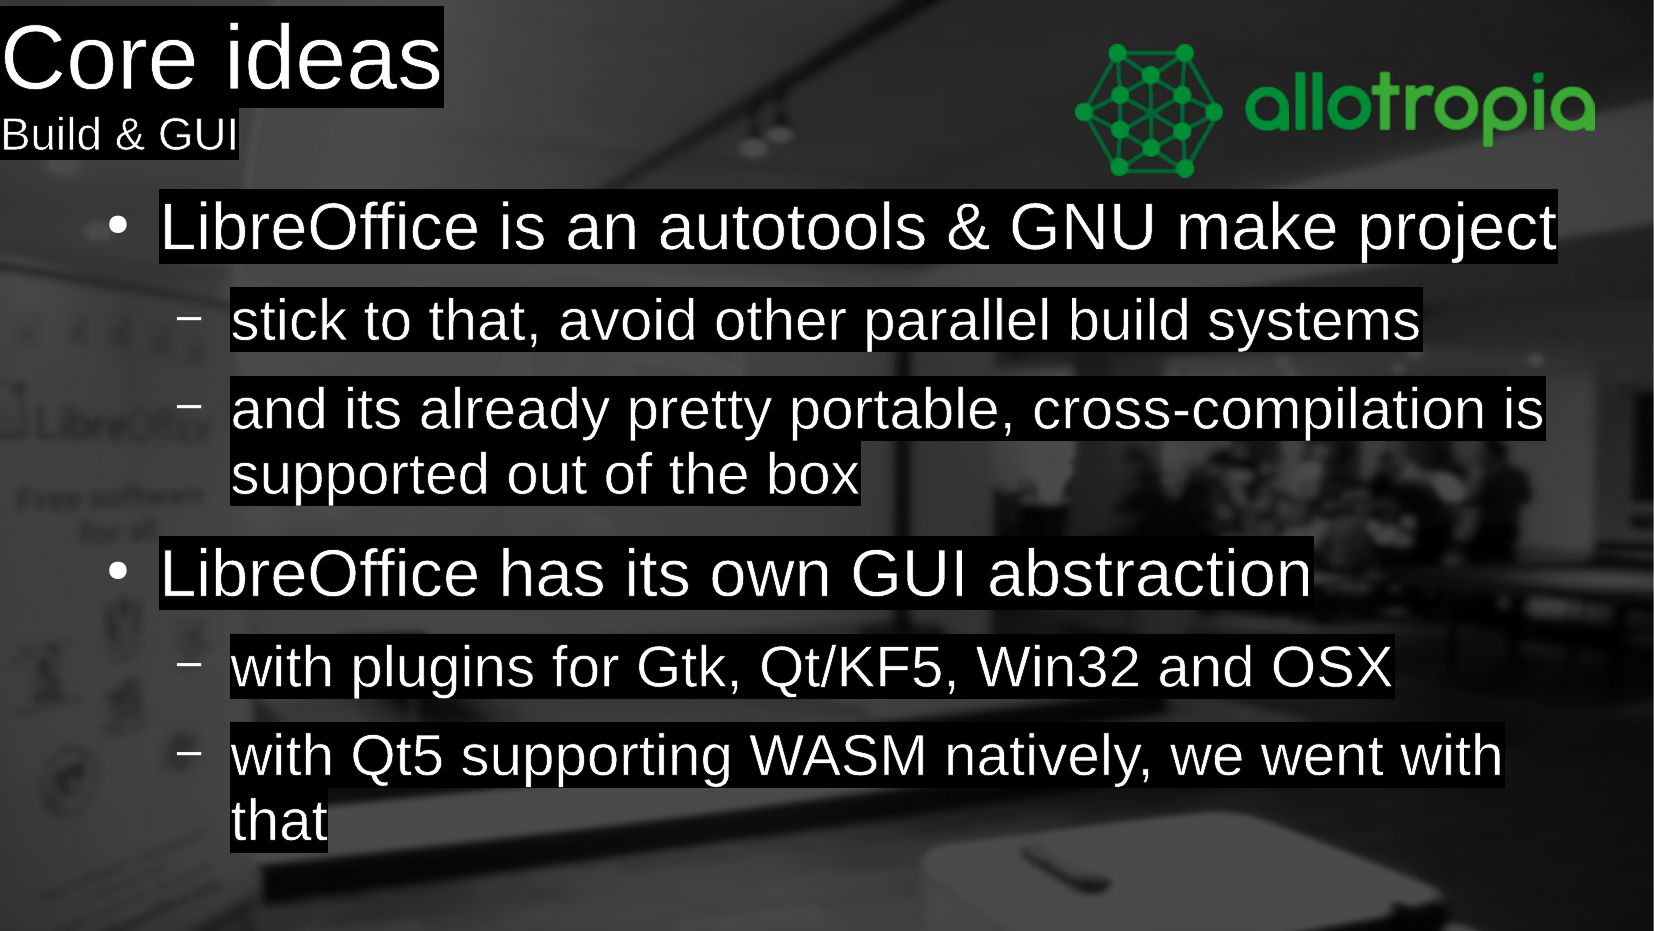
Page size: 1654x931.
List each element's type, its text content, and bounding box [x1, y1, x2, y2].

picture [0, 0, 1654, 931]
list LibreOffice is an autotools & GNU make project stick to that, avoid other parallel build systems and its already pretty portable, cross-compilation is supported out of the box LibreOffice has its own GUI abstraction with plugins for Gtk, Qt/KF5, Win32 and OSX with Qt5 supporting WASM natively, we went with that [88, 188, 1565, 863]
title Core ideas Build & GUI [0, 5, 1152, 160]
